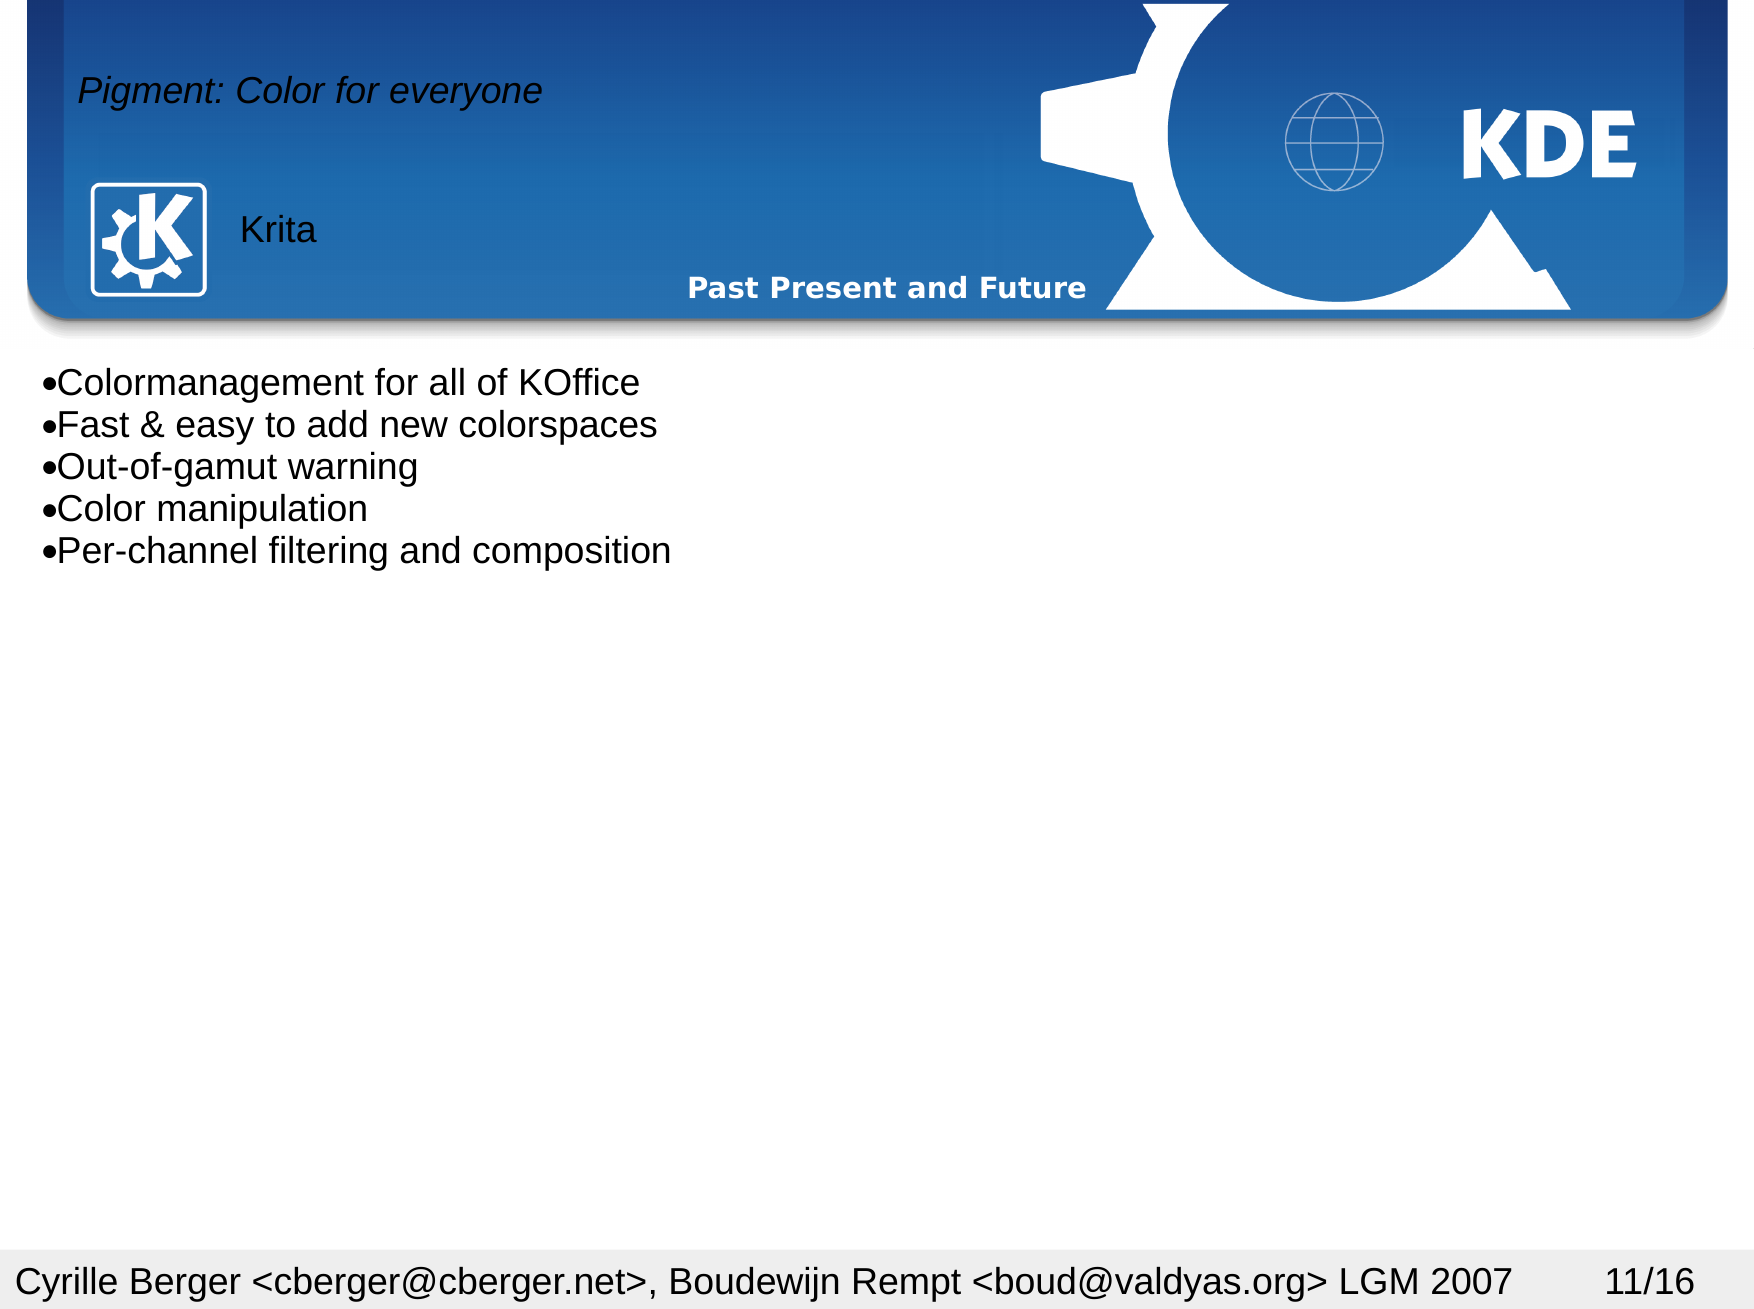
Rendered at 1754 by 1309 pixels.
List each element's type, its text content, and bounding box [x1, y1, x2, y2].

text_box Colormanagement for all of KOffice Fast & easy to add new colorspaces Out-of-gamut warning Color manipulation Per-channel filtering and composition [27, 354, 1717, 1255]
picture [0, 0, 1754, 349]
text_box Pigment: Color for everyone [62, 62, 1336, 190]
